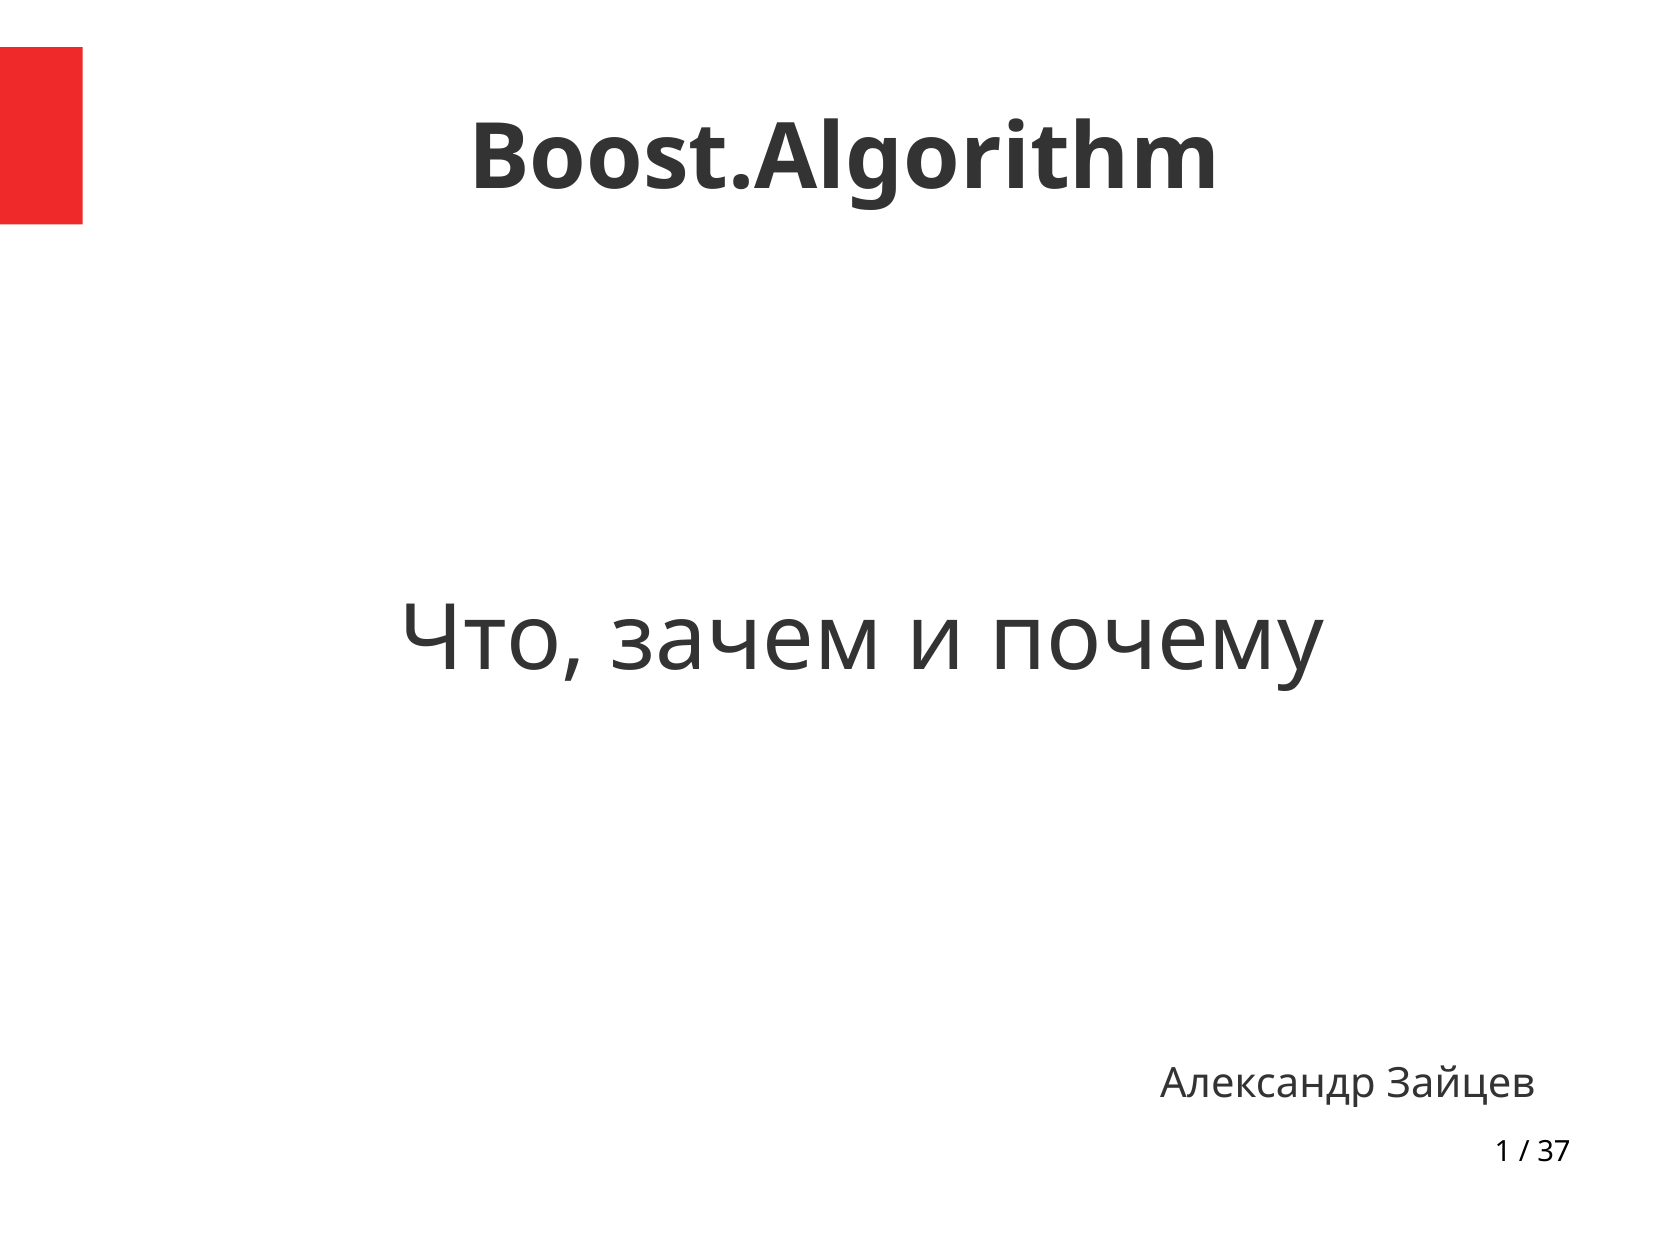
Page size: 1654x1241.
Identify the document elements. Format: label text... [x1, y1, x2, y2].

title Boost.Algorithm [118, 49, 1571, 257]
list Что, зачем и почему Александр Зайцев [118, 354, 1536, 1074]
